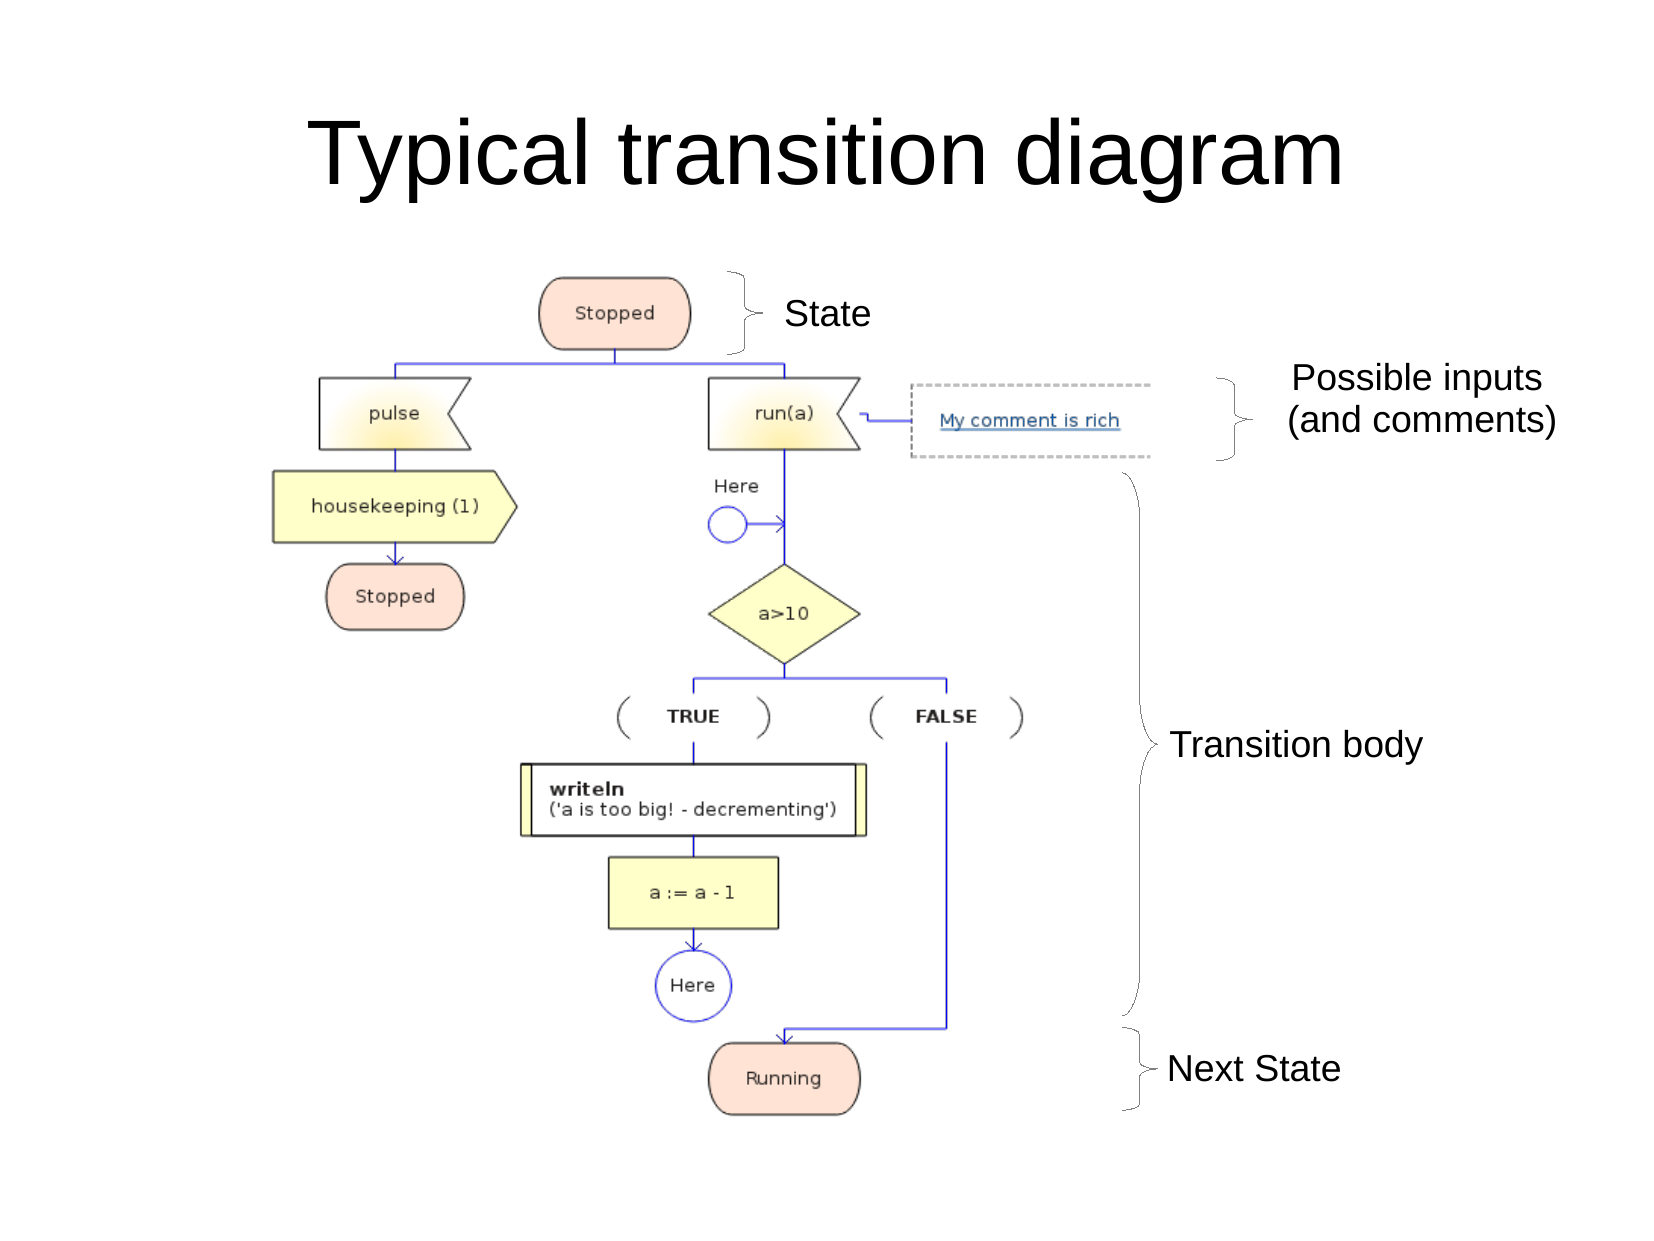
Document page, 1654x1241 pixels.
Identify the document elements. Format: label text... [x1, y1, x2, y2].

text_box State [727, 271, 763, 355]
title Typical transition diagram [82, 49, 1571, 257]
text_box Next State [1122, 1027, 1158, 1111]
text_box Transition body [1122, 472, 1158, 1016]
text_box Possible inputs (and comments) [1216, 377, 1253, 461]
picture [266, 271, 1158, 1123]
